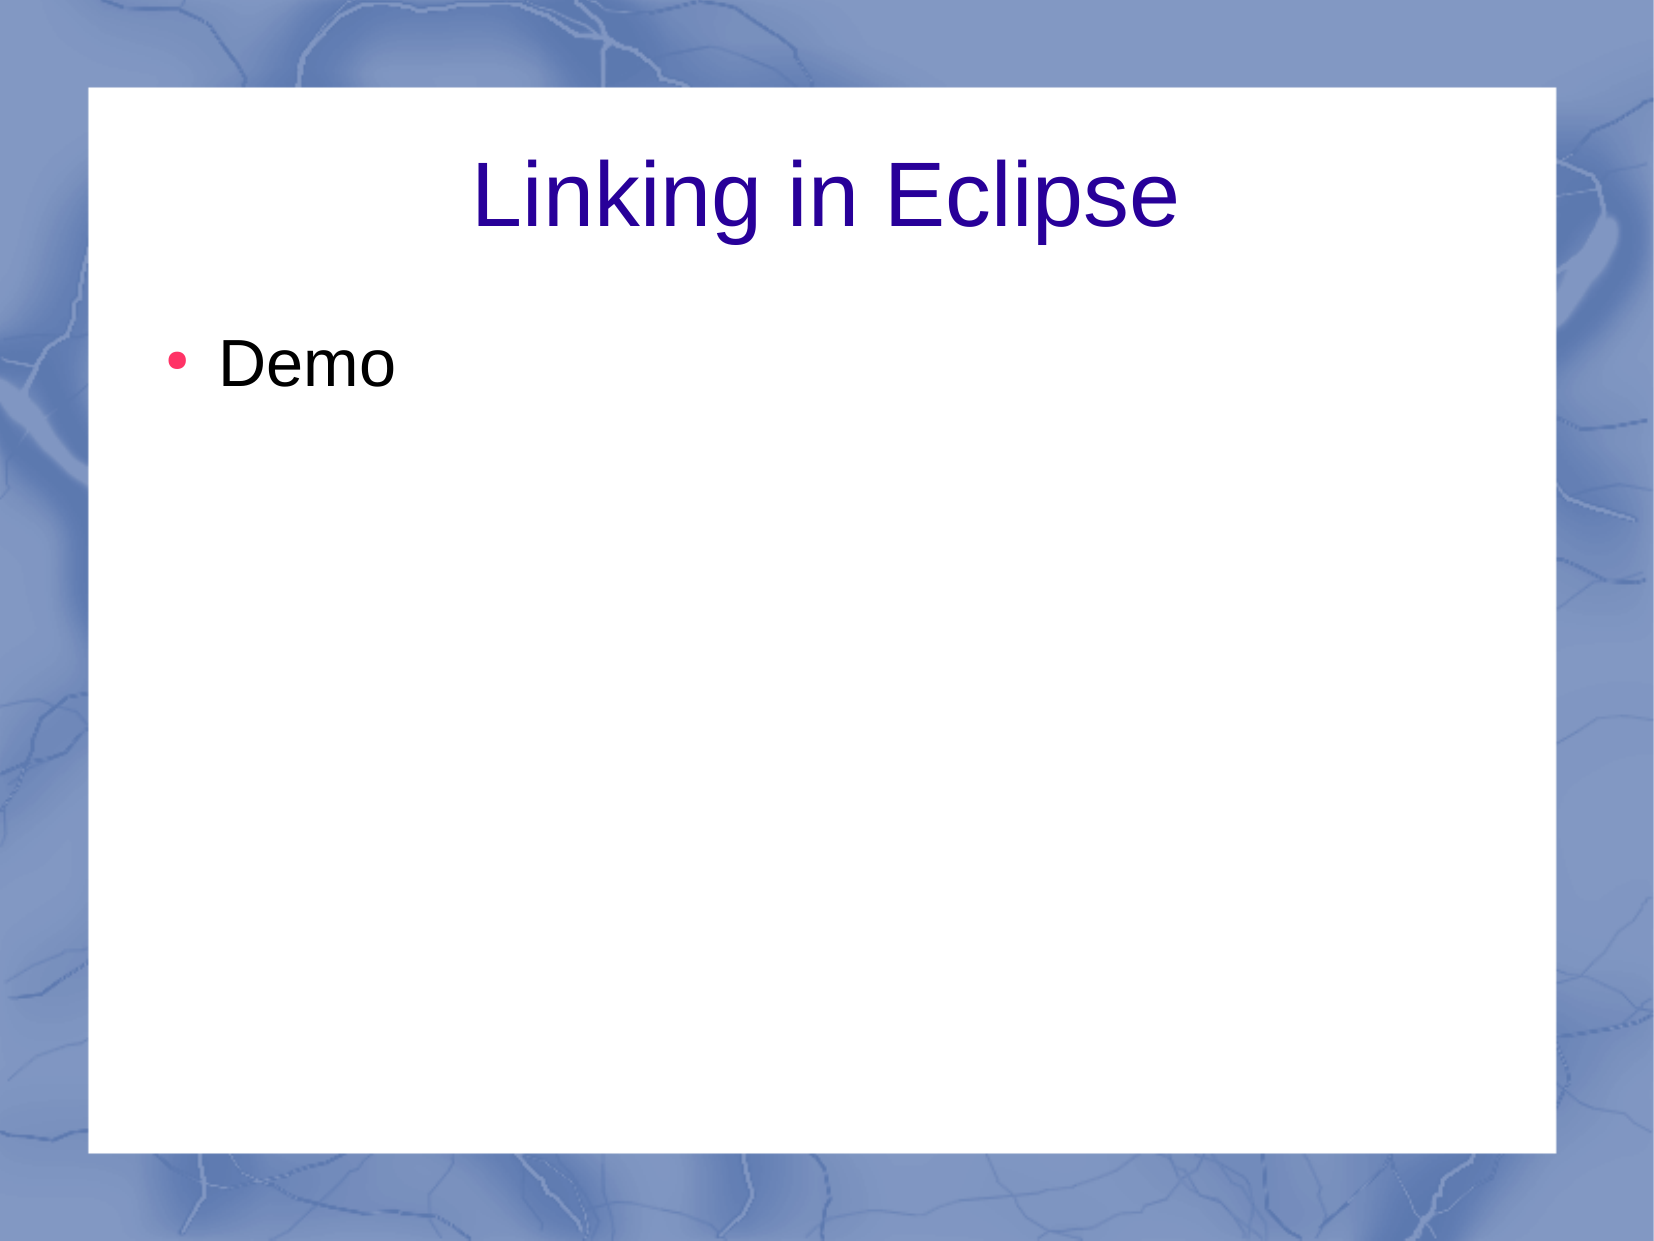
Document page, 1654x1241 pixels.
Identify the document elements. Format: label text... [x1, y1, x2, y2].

list Demo [147, 325, 1506, 1217]
picture [0, 0, 1654, 1241]
title Linking in Eclipse [118, 98, 1536, 291]
